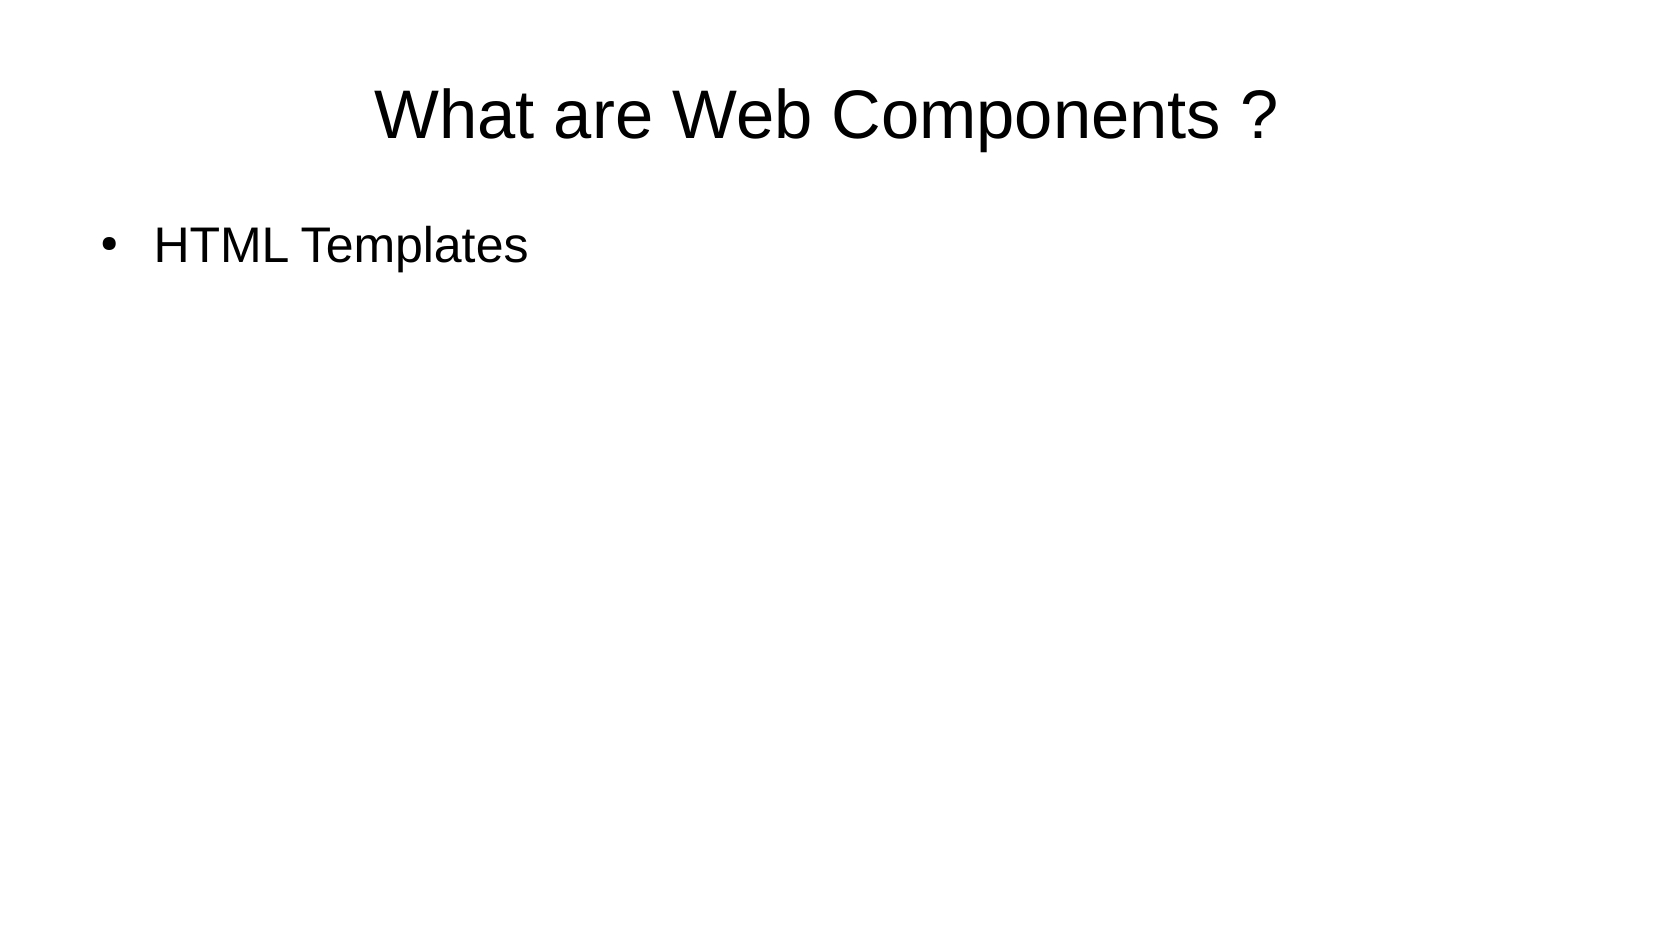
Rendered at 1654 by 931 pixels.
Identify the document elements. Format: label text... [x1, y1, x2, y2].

title What are Web Components ? [82, 37, 1571, 193]
list HTML Templates [82, 217, 1571, 758]
